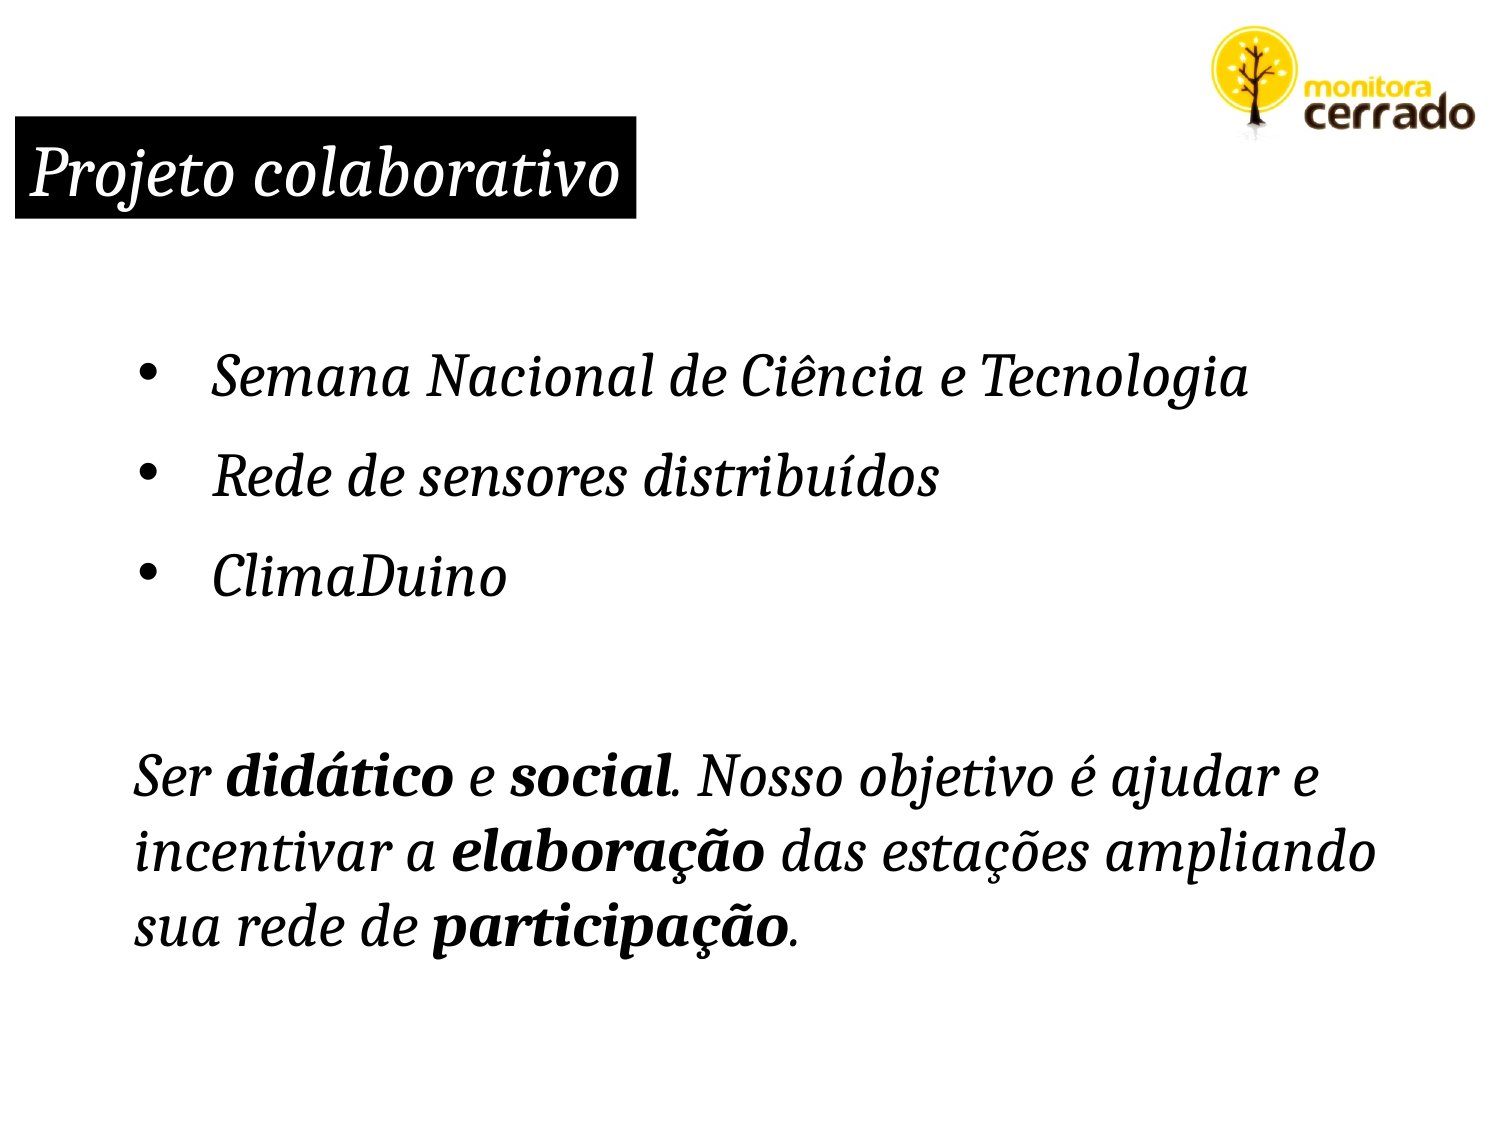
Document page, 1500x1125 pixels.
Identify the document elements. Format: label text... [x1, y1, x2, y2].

picture [1208, 23, 1476, 143]
text_box Semana Nacional de Ciência e Tecnologia Rede de sensores distribuídos ClimaDuino [122, 326, 1268, 616]
text_box Projeto colaborativo [15, 116, 637, 219]
text_box Ser didático e social. Nosso objetivo é ajudar e incentivar a elaboração das estações ampliando sua rede de participação. [119, 726, 1394, 967]
